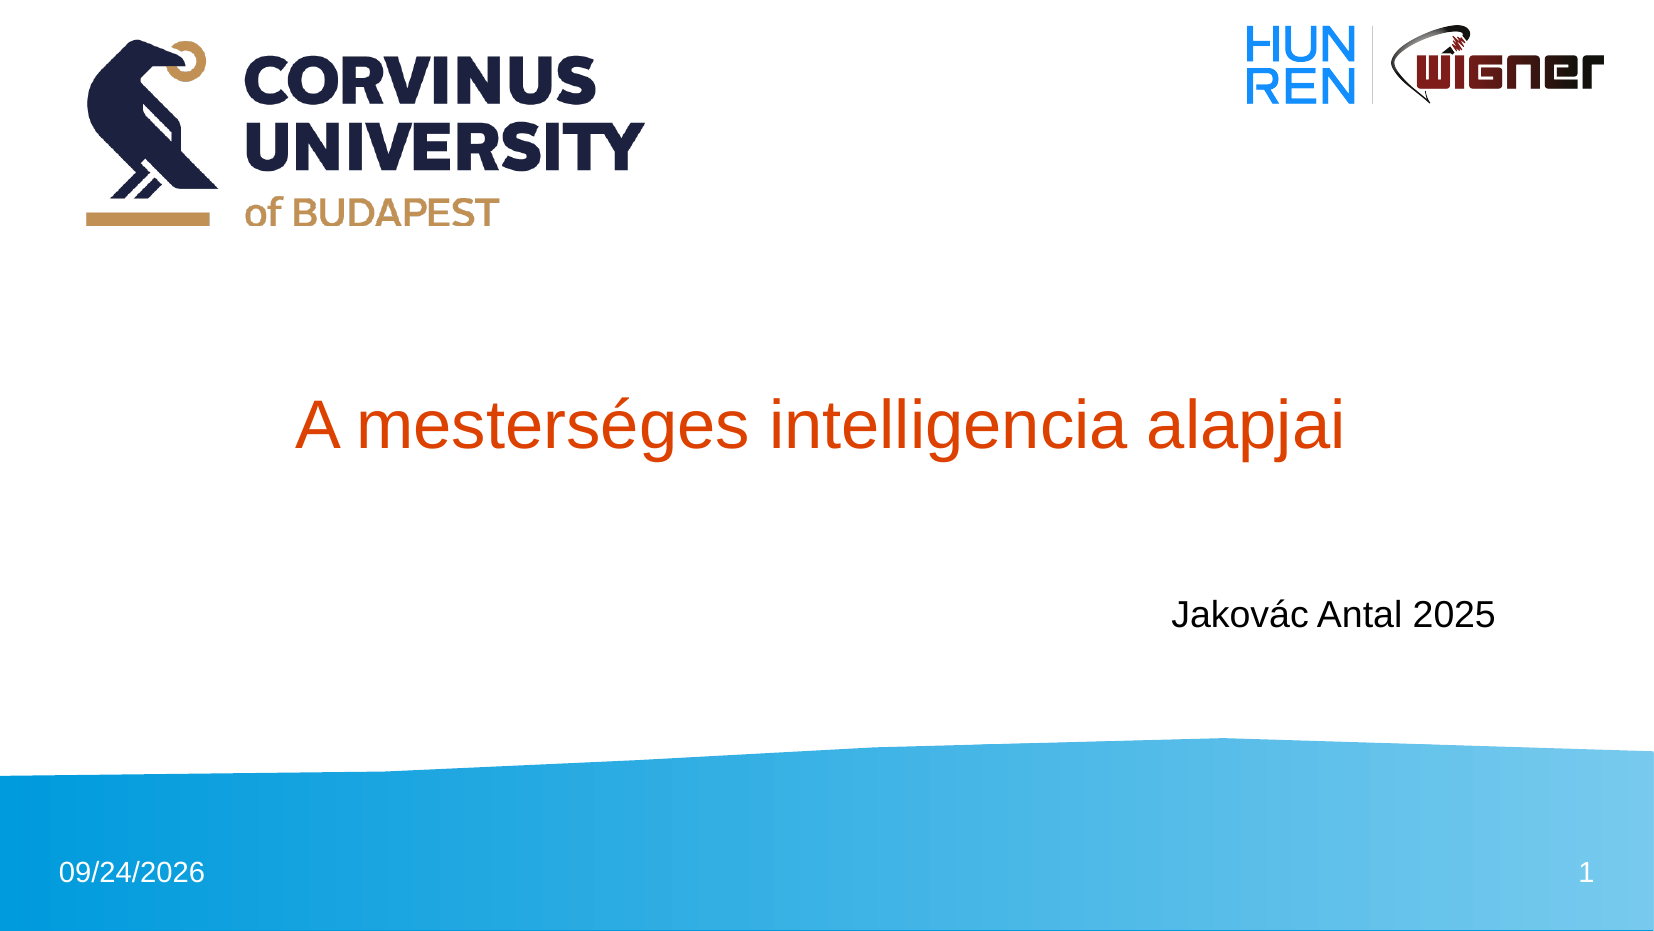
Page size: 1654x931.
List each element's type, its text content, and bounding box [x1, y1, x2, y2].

picture [86, 39, 645, 226]
picture [1247, 25, 1604, 104]
text_box Jakovác Antal 2025 [1156, 586, 1624, 686]
title A mesterséges intelligencia alapjai [82, 336, 1560, 514]
